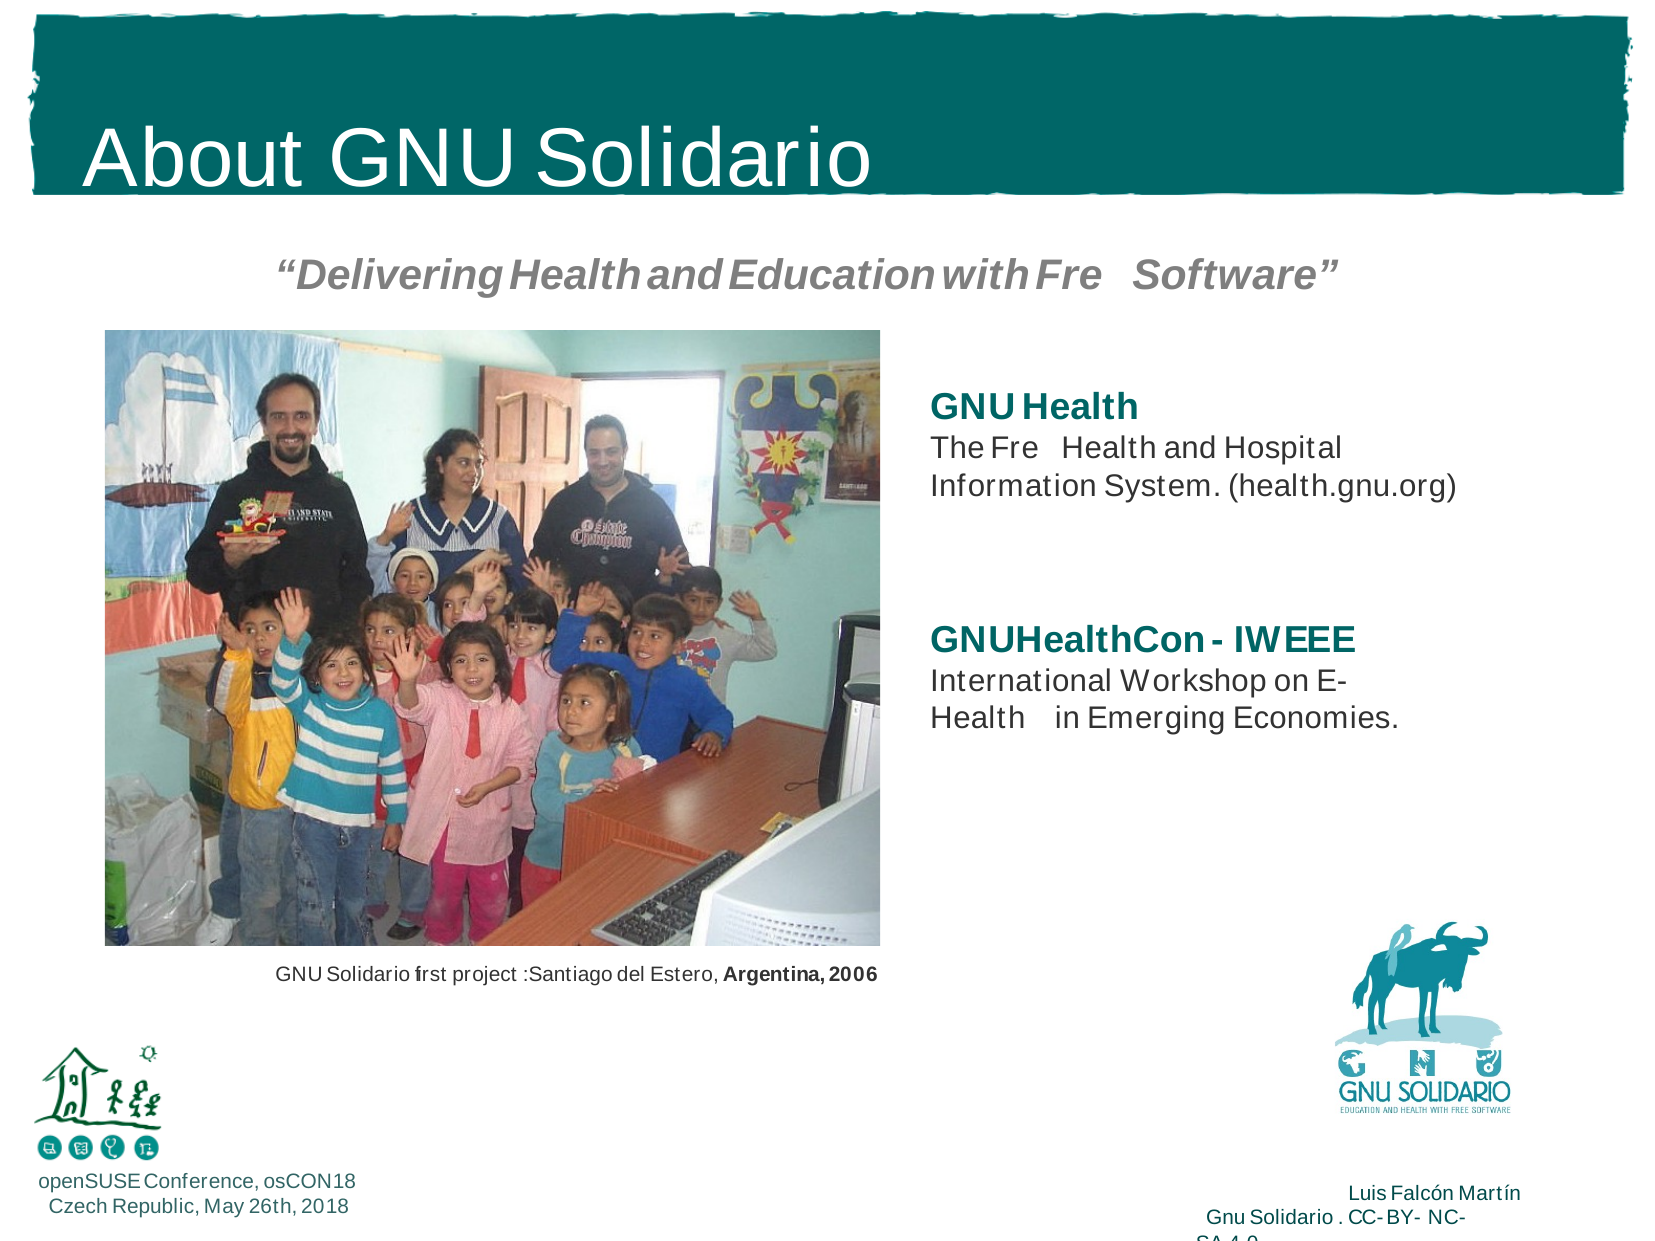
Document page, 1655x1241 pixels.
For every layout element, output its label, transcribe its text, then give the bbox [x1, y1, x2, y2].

text_box [105, 330, 880, 945]
text_box “DeliveringHealthandEducationwithFre Software” GNUHealth TheFre HealthandHospital InformationSystem.(health.gnu.org) [272, 246, 1474, 497]
text_box [1335, 910, 1512, 1116]
text_box GNUHealthCon-IWEEE InternationalWorkshoponE-Health inEmergingEconomies. [928, 615, 1457, 733]
text_box LuisFalcónMartín GnuSolidario.CC-BY-NC-SA4.0 [1193, 1179, 1531, 1230]
text_box AboutGNUSolidario [80, 103, 906, 191]
text_box GNUSolidariofirstproject:SantiagodelEstero,Argentina,2006 [273, 960, 888, 986]
text_box openSUSEConference,osCON18 CzechRepublic,May26th,2018 [36, 1167, 361, 1218]
